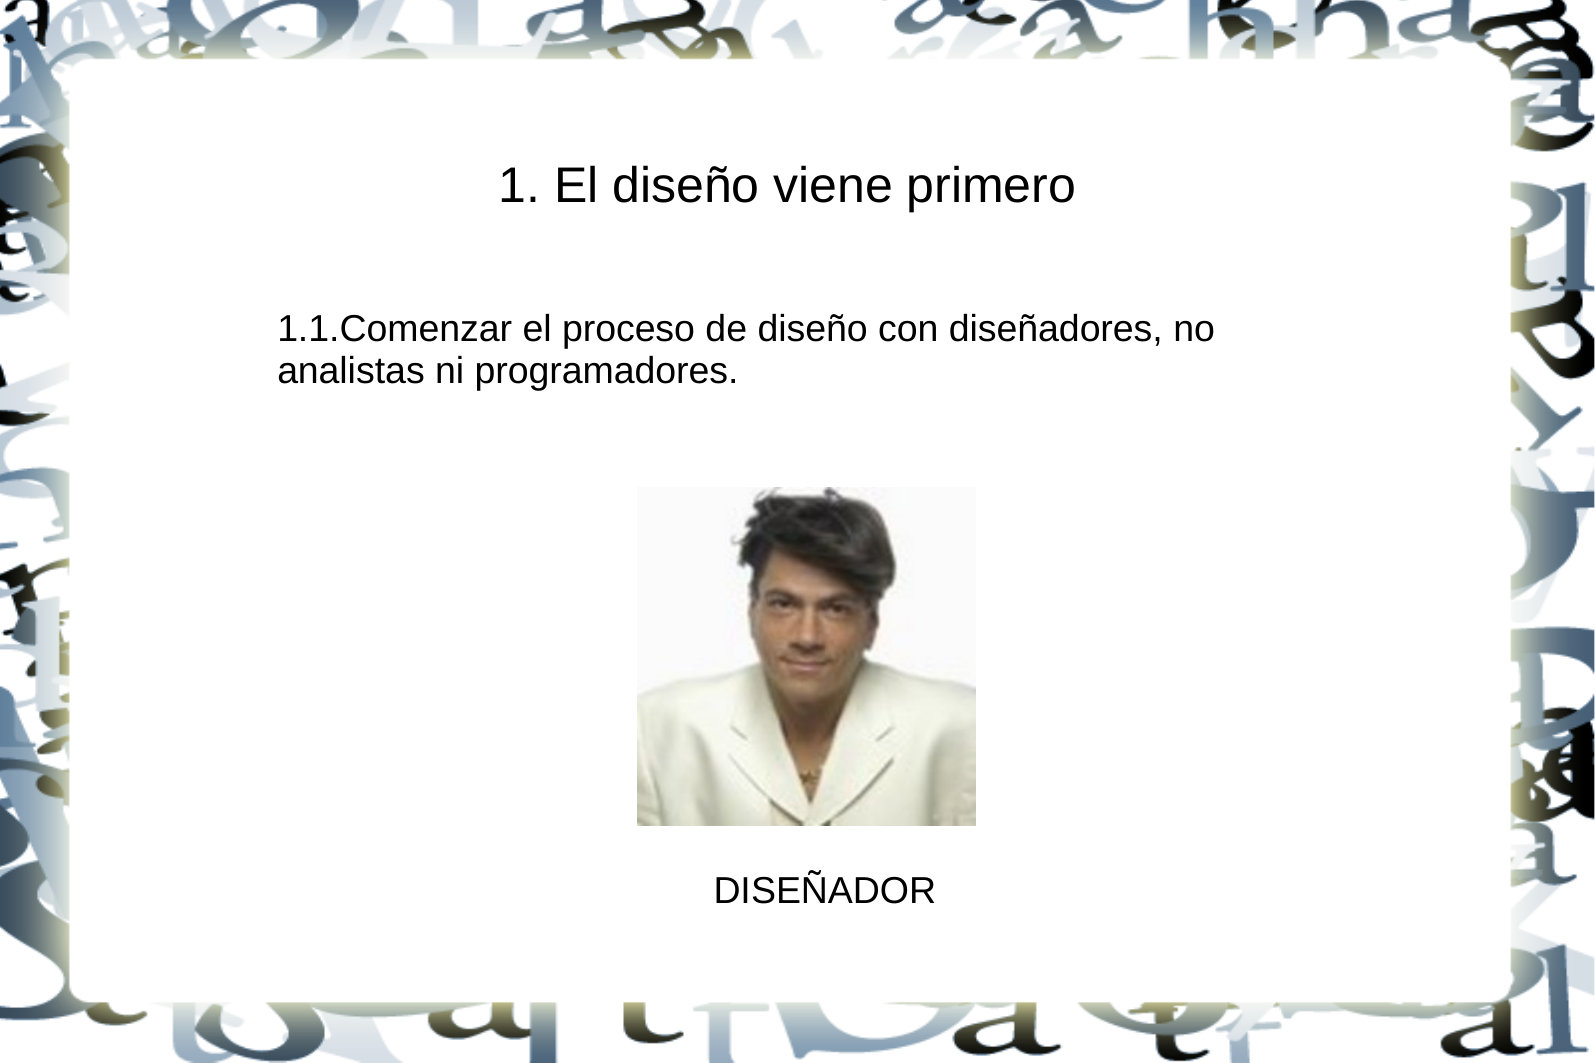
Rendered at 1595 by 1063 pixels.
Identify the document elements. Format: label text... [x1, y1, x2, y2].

text_box 1. El diseño viene primero [300, 150, 1276, 227]
text_box DISEÑADOR [637, 862, 1013, 924]
text_box 1.1.Comenzar el proceso de diseño con diseñadores, no analistas ni programadores. [262, 300, 1388, 408]
picture [0, 0, 1595, 1063]
